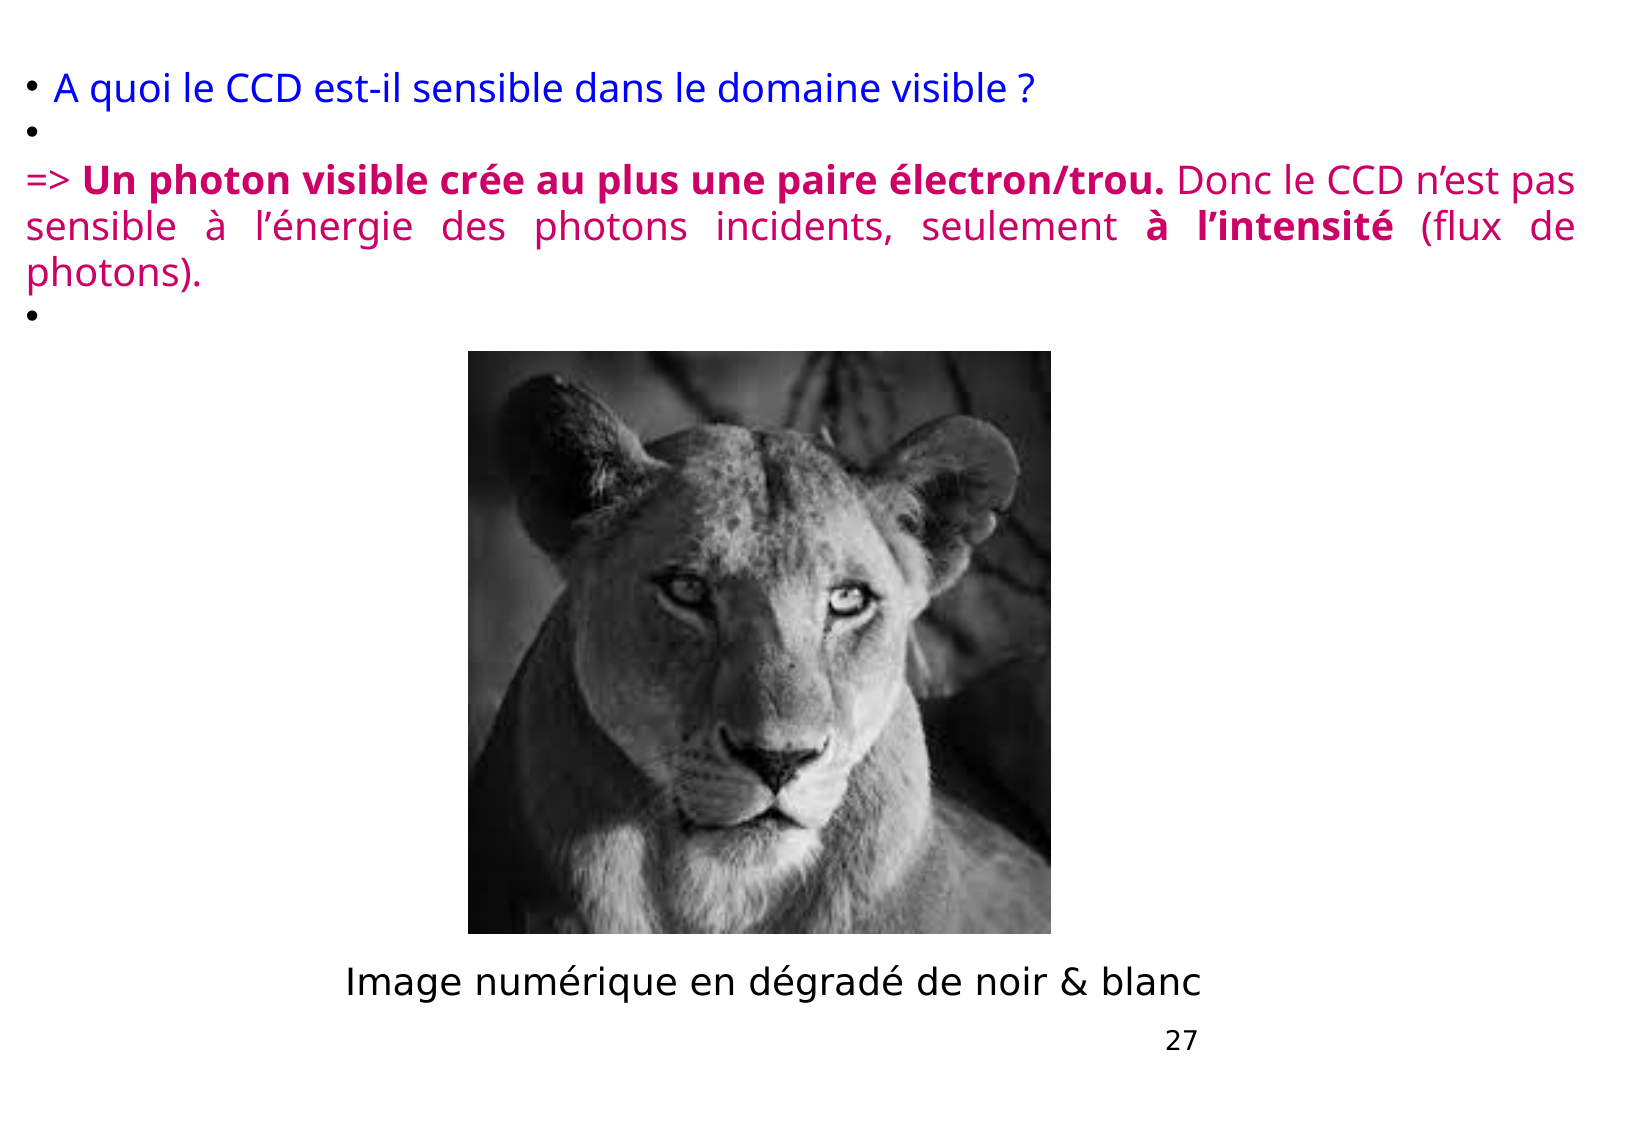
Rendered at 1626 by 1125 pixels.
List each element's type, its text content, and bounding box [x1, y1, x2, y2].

text_box A quoi le CCD est-il sensible dans le domaine visible ? => Un photon visible crée au plus une paire électron/trou. Donc le CCD n’est pas sensible à l’énergie des photons incidents, seulement à l’intensité (flux de photons). [11, 58, 1602, 396]
text_box Image numérique en dégradé de noir & blanc [330, 953, 1218, 1012]
text_box [1164, 1024, 1544, 1103]
picture [468, 351, 1051, 934]
